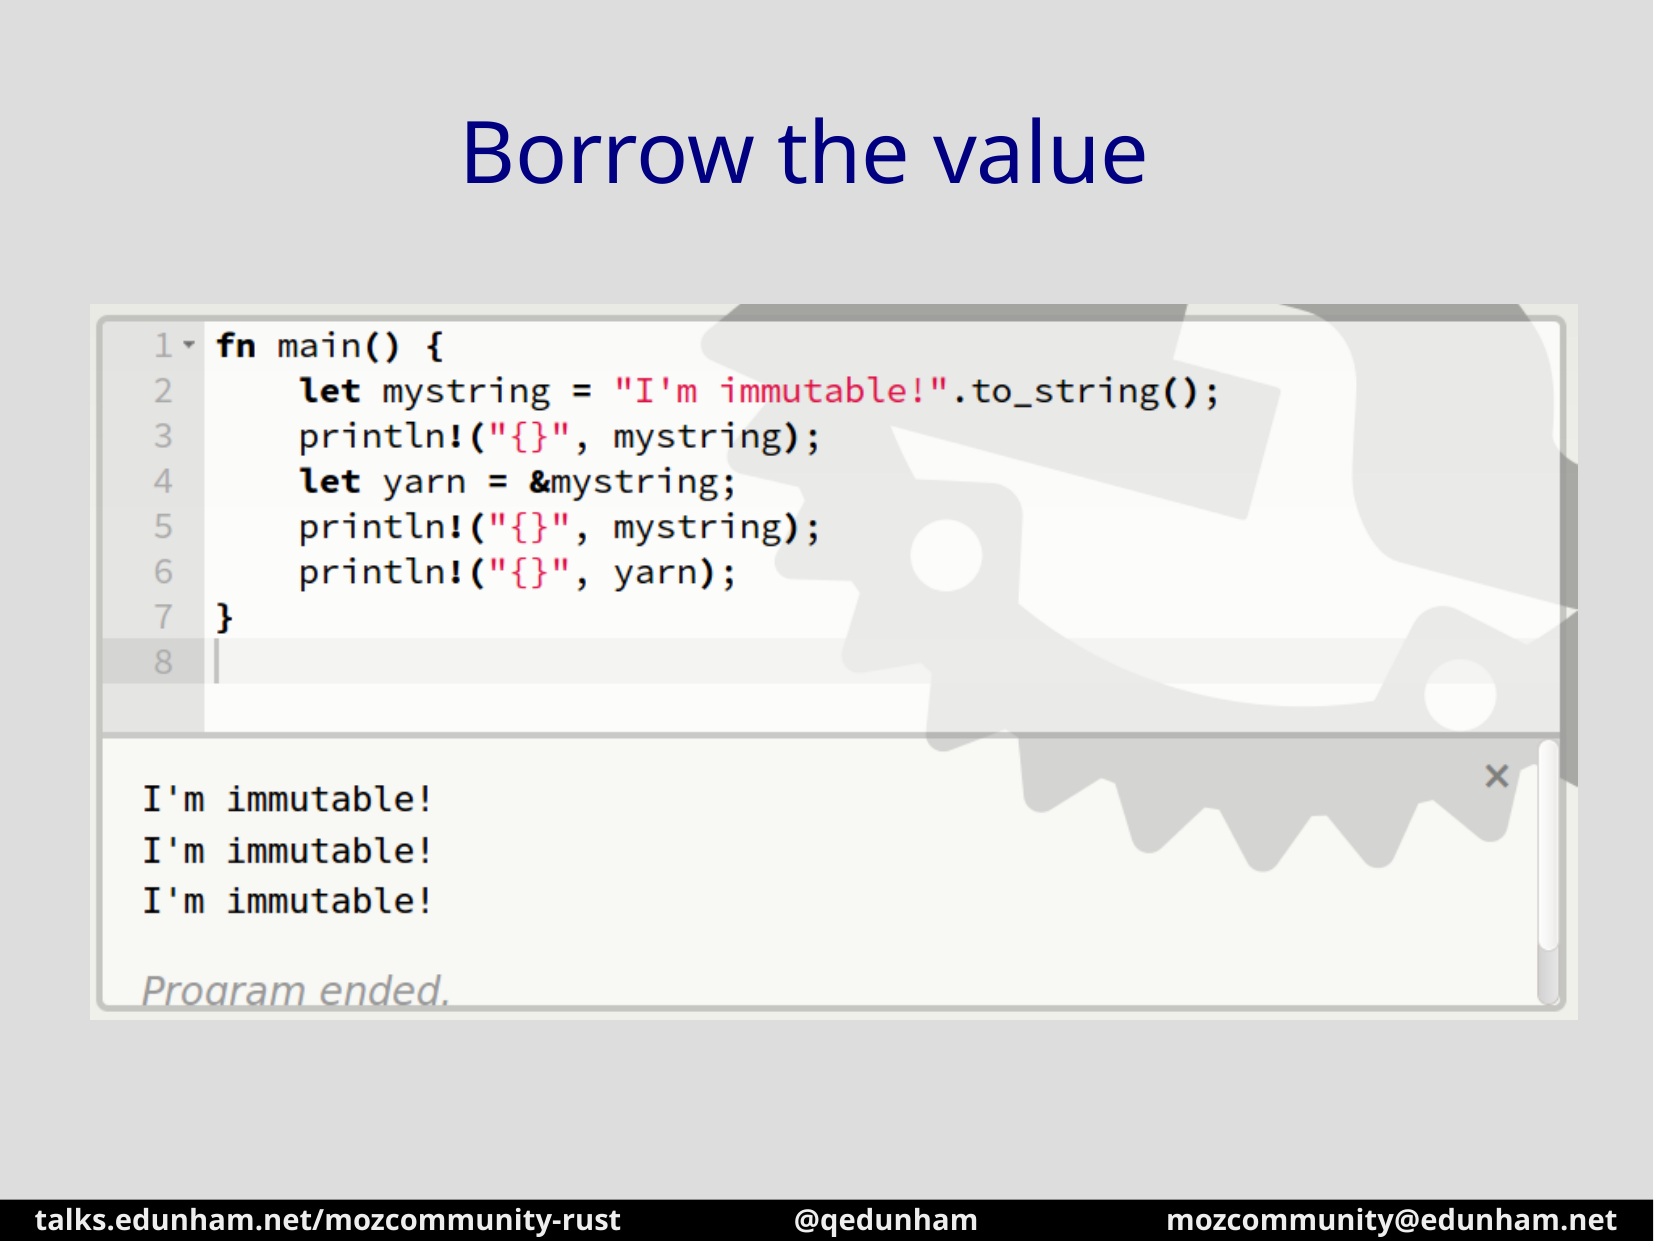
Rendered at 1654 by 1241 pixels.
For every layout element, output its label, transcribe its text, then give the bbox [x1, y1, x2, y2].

title Borrow the value [15, 47, 1594, 253]
picture [90, 304, 1578, 1021]
